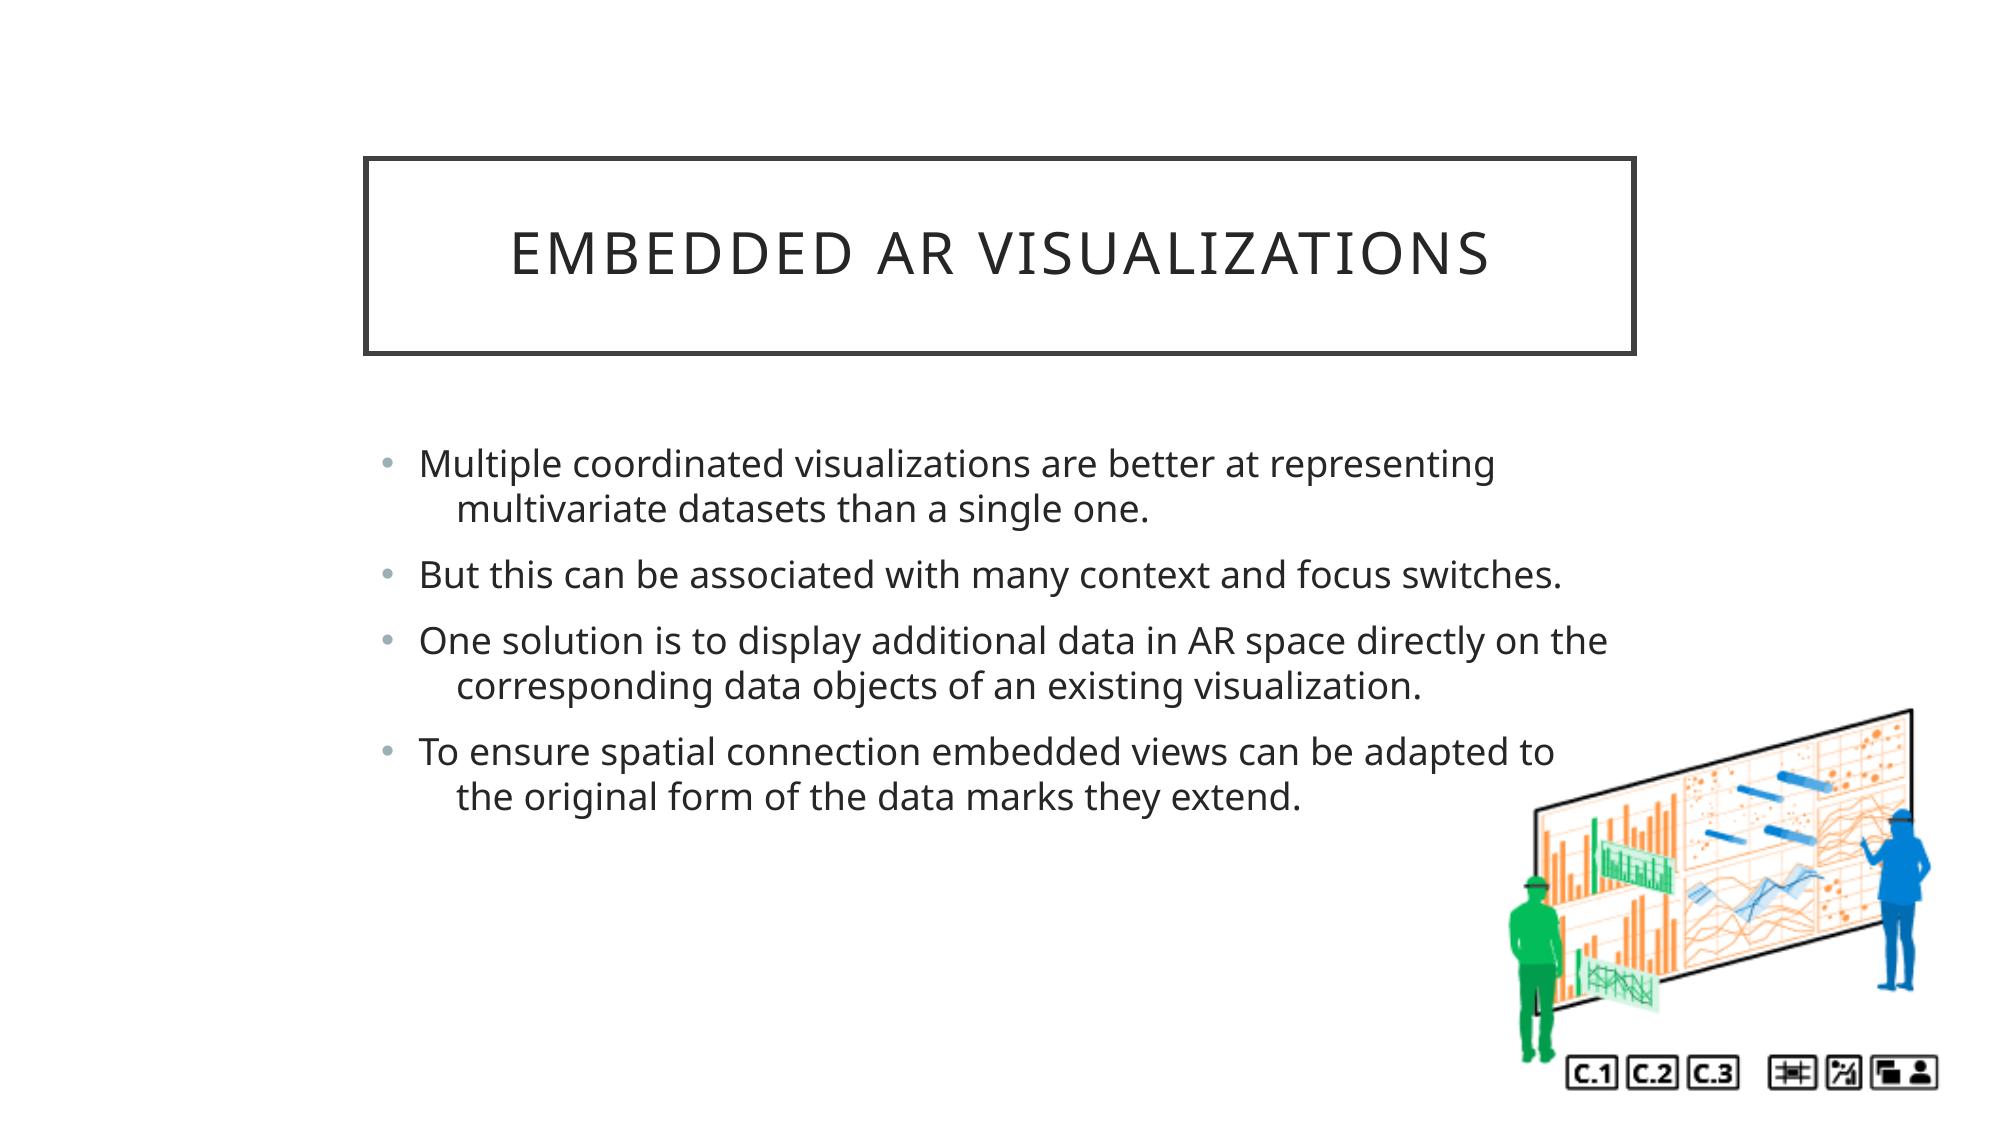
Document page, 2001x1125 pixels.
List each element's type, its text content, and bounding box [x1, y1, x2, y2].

title Embedded ar visualizations [366, 158, 1634, 354]
list Multiple coordinated visualizations are better at representing multivariate datasets than a single one. But this can be associated with many context and focus switches. One solution is to display additional data in AR space directly on the corresponding data objects of an existing visualization. To ensure spatial connection embedded views can be adapted to the original form of the data marks they extend. [366, 432, 1634, 942]
picture [1475, 675, 1980, 1108]
